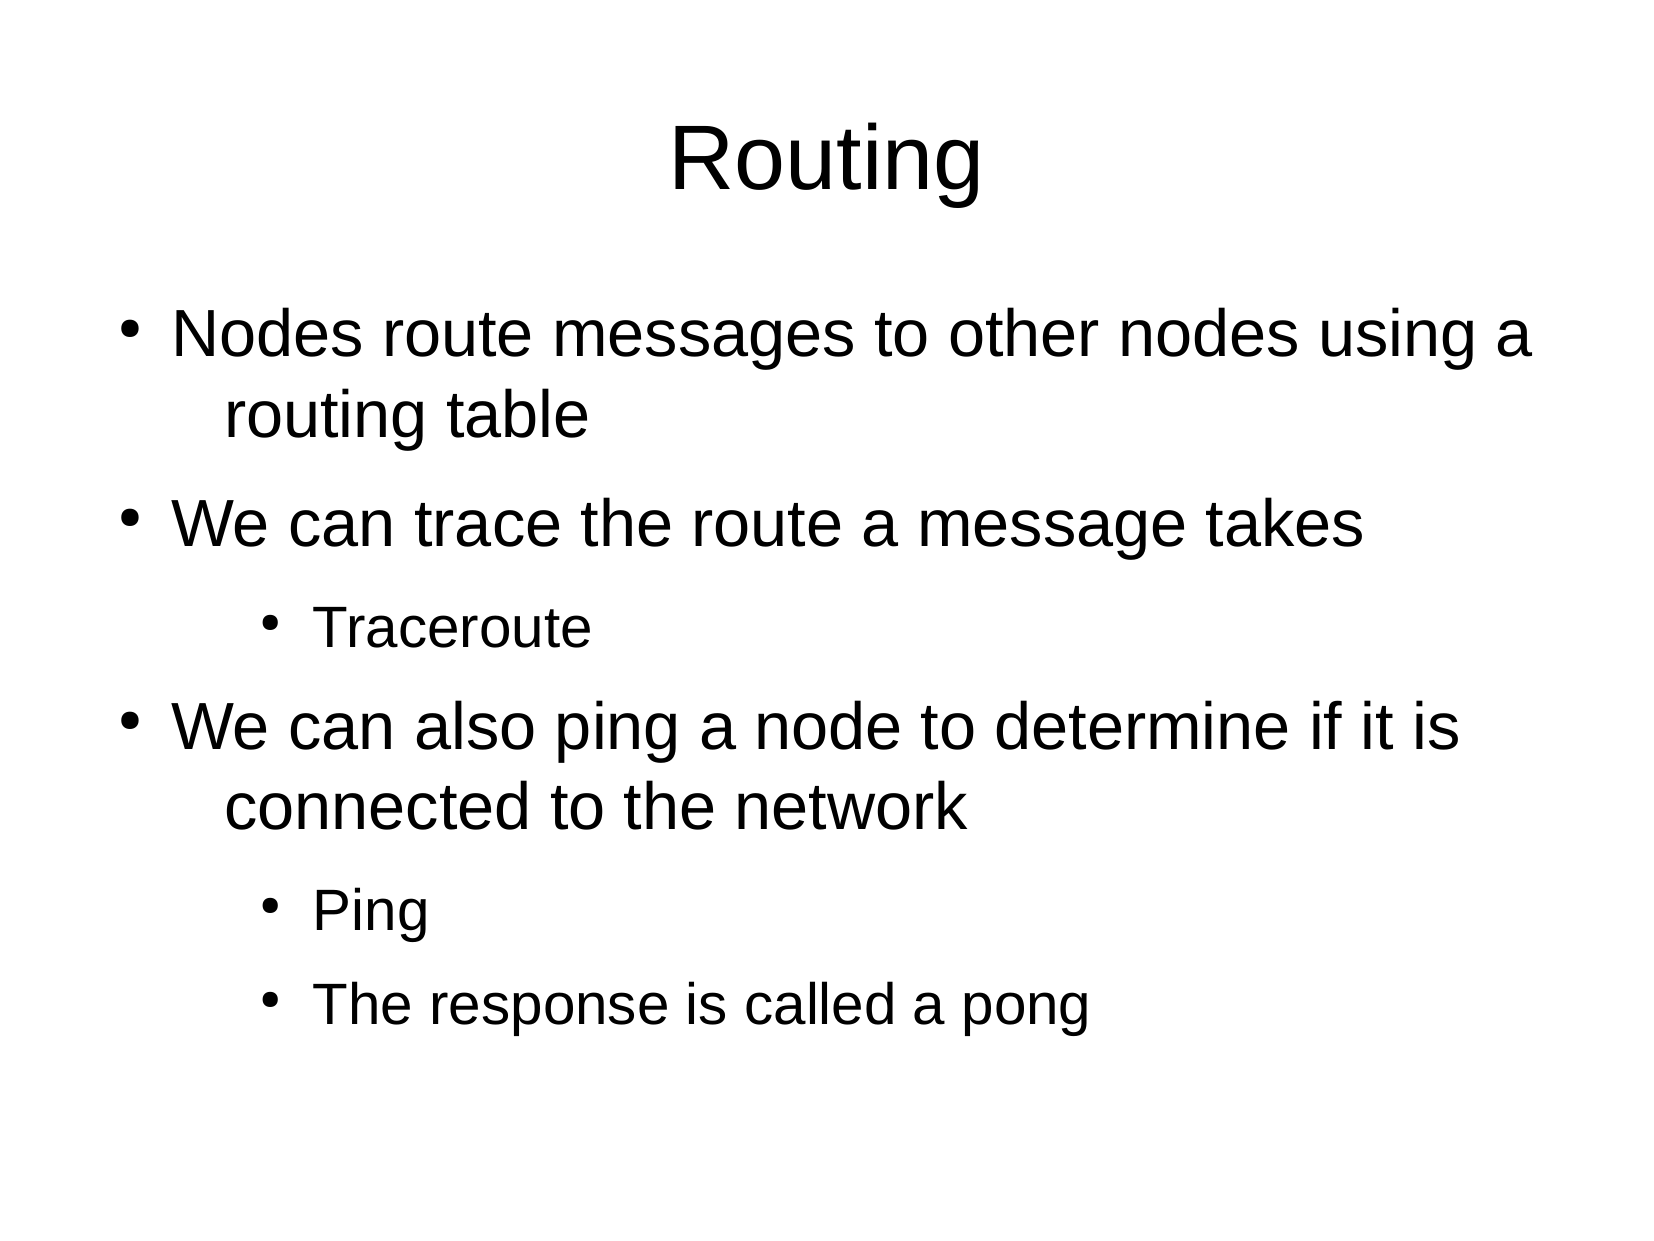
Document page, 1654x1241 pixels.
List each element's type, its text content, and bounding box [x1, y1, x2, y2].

list Nodes route messages to other nodes using a routing table We can trace the route a message takes Traceroute We can also ping a node to determine if it is connected to the network Ping The response is called a pong [82, 290, 1571, 1109]
title Routing [82, 49, 1571, 257]
